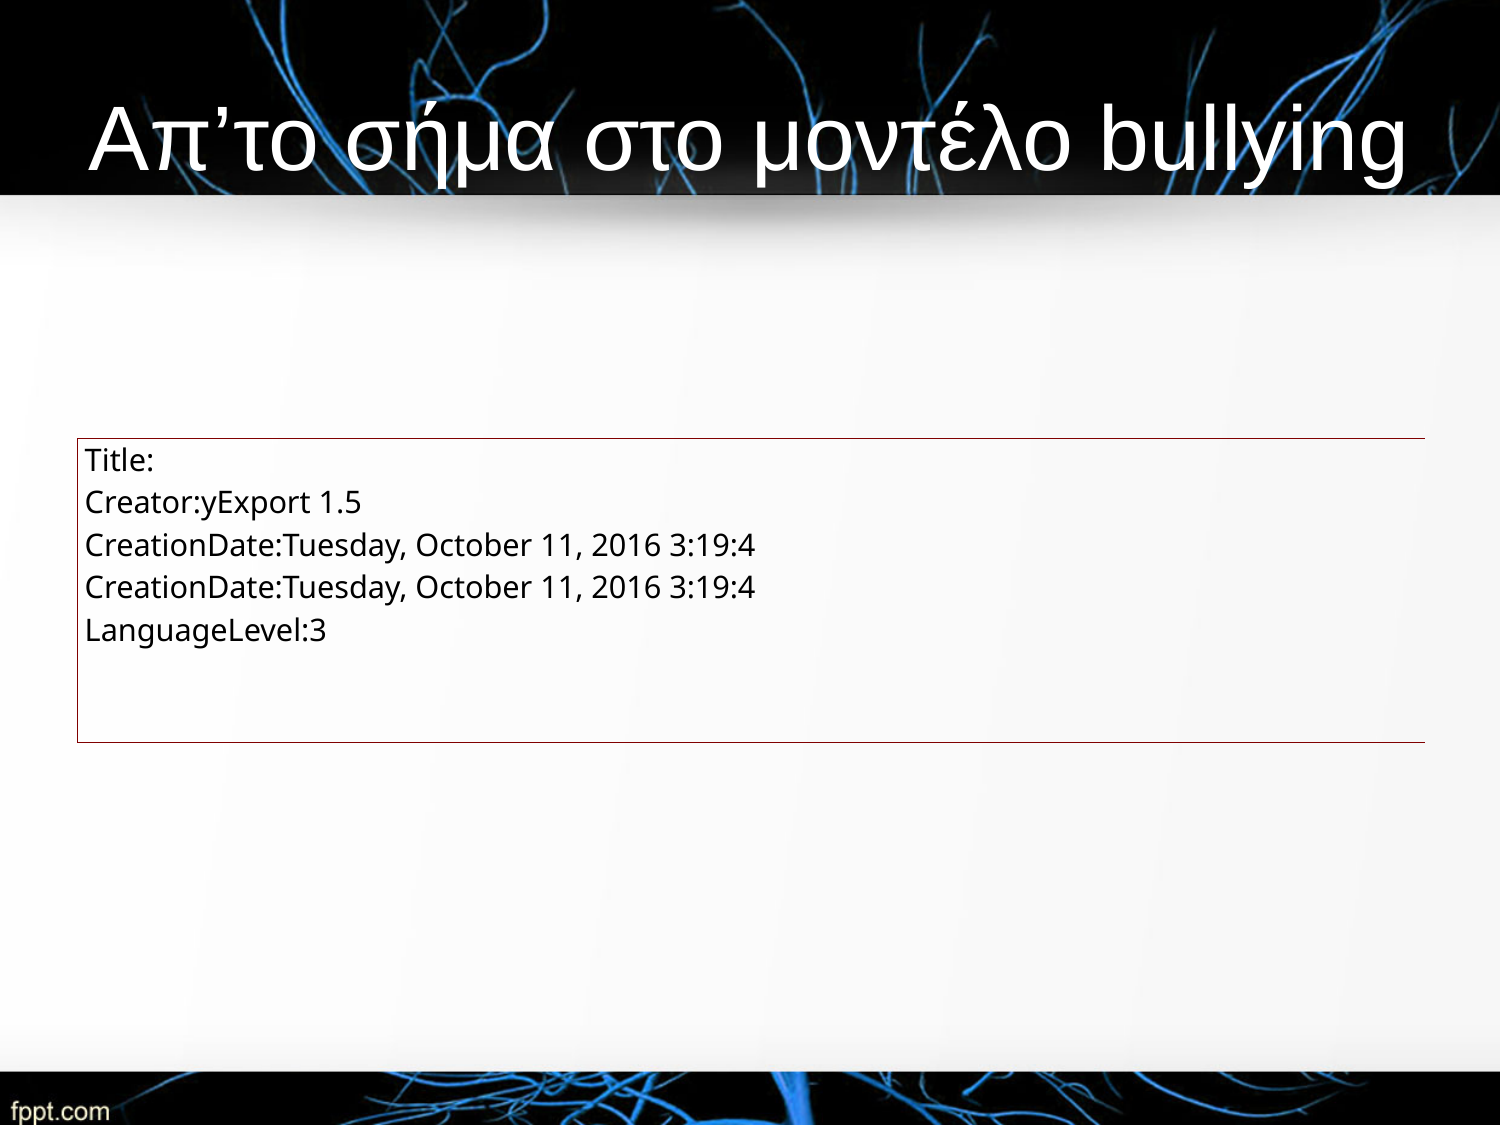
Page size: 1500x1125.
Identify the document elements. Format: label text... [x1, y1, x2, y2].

title Απ’το σήμα στο μοντέλο bullying [75, 44, 1425, 233]
picture [0, 0, 1500, 1125]
